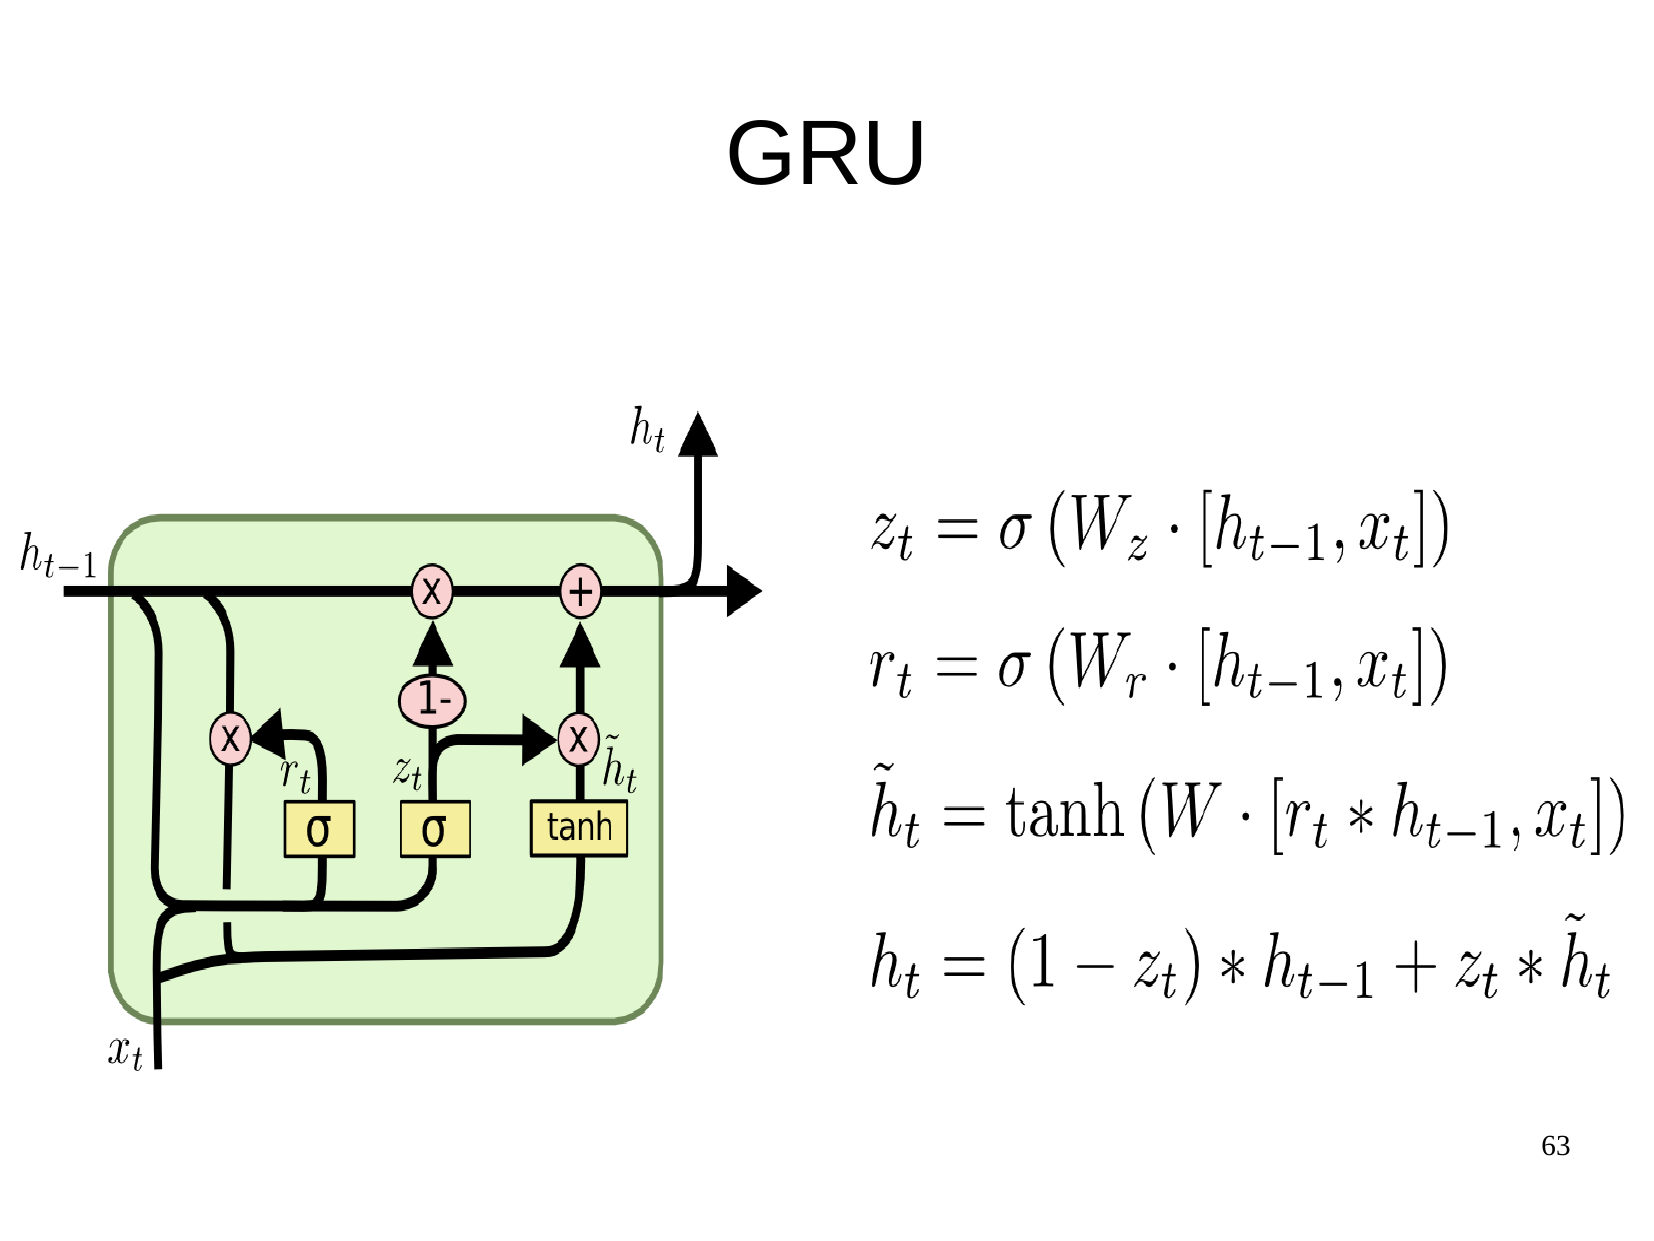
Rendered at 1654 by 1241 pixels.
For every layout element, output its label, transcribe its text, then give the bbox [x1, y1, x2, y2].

picture [0, 402, 1654, 1094]
title GRU [82, 49, 1571, 257]
